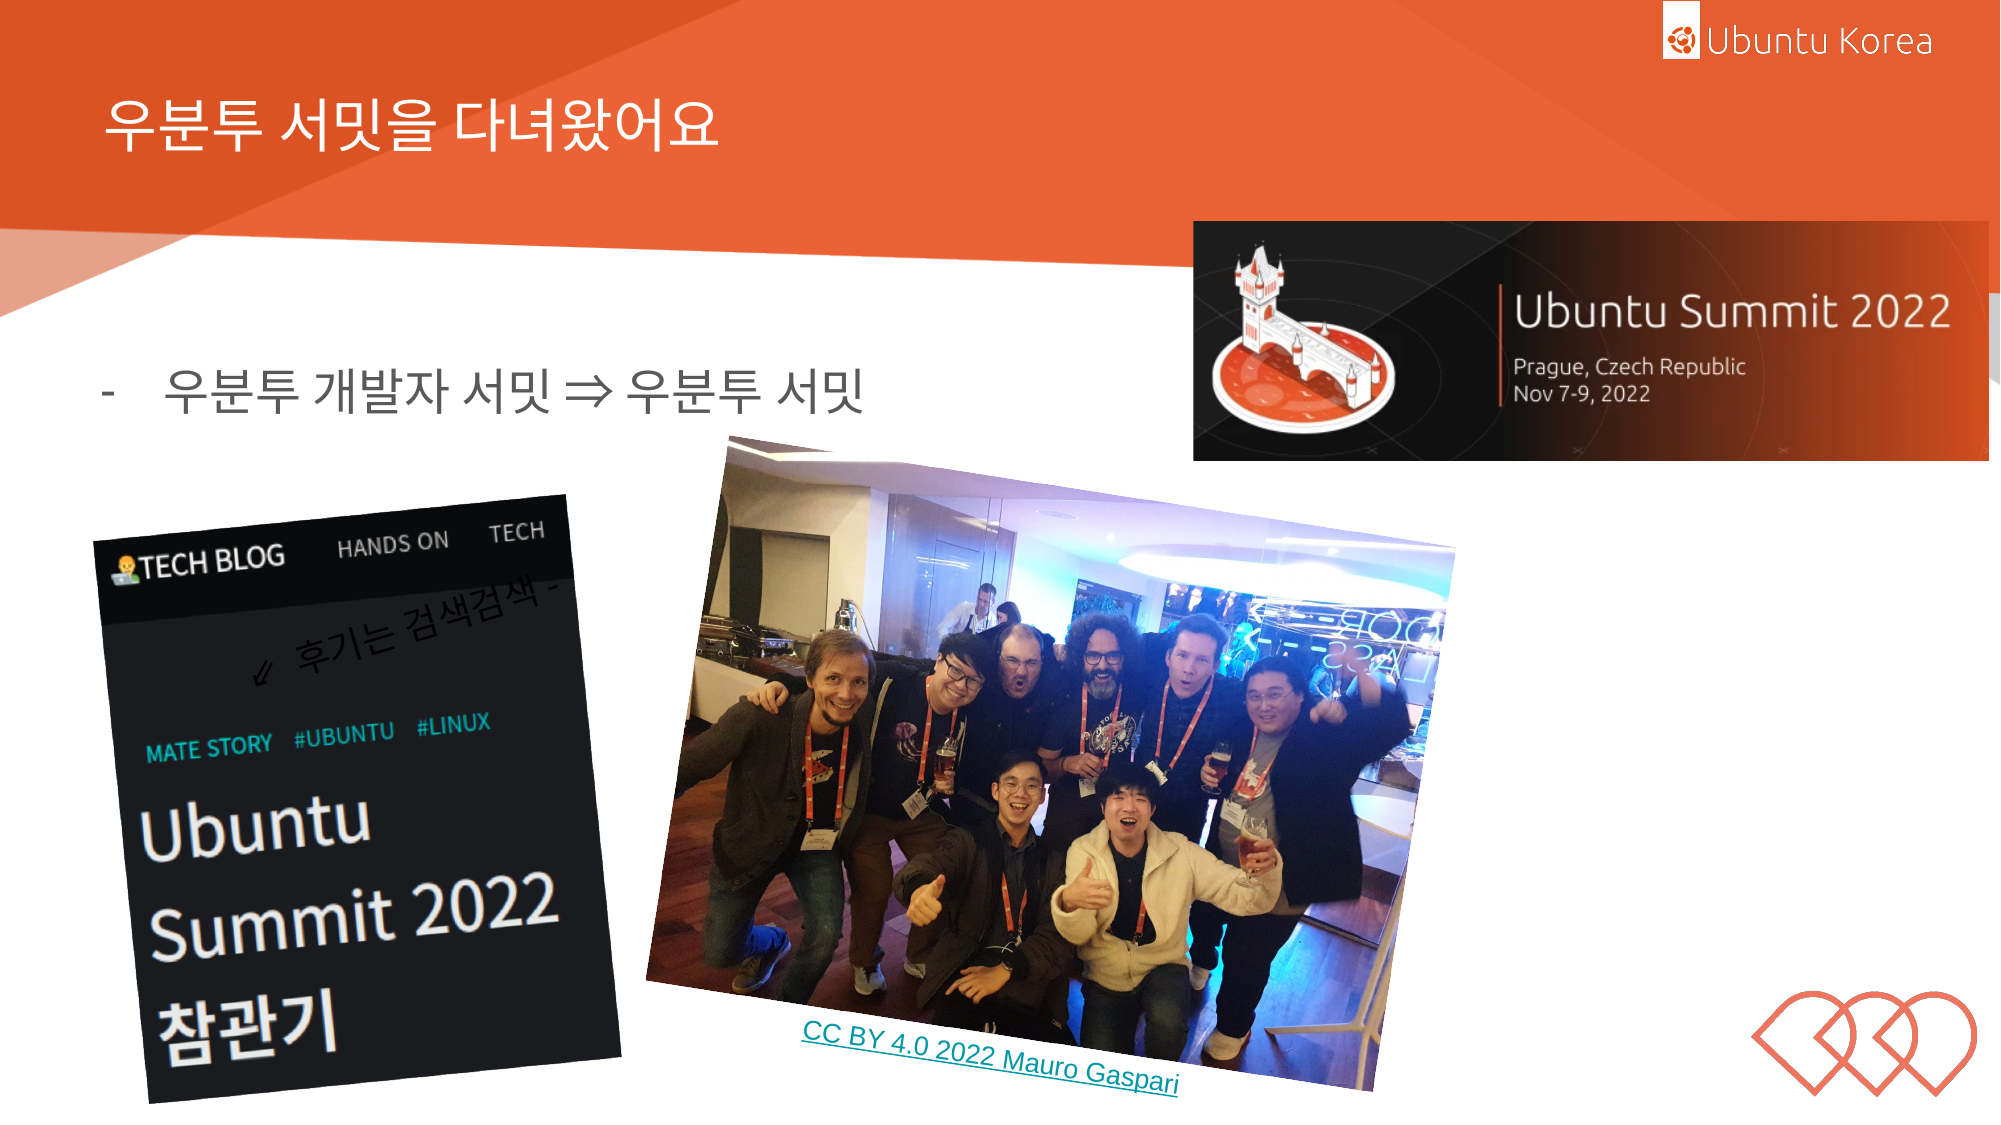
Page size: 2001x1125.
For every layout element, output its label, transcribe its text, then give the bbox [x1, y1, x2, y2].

text_box CC BY 4.0 2022 Mauro Gaspari [622, 970, 1361, 1125]
text_box ⇙ 후기는 검색검색- [221, 538, 593, 716]
picture [0, 0, 2001, 1125]
title 우분투 서밋을 다녀왔어요 [83, 59, 1757, 186]
list 우분투 개발자 서밋 ⇒ 우분투 서밋 [68, 321, 962, 524]
